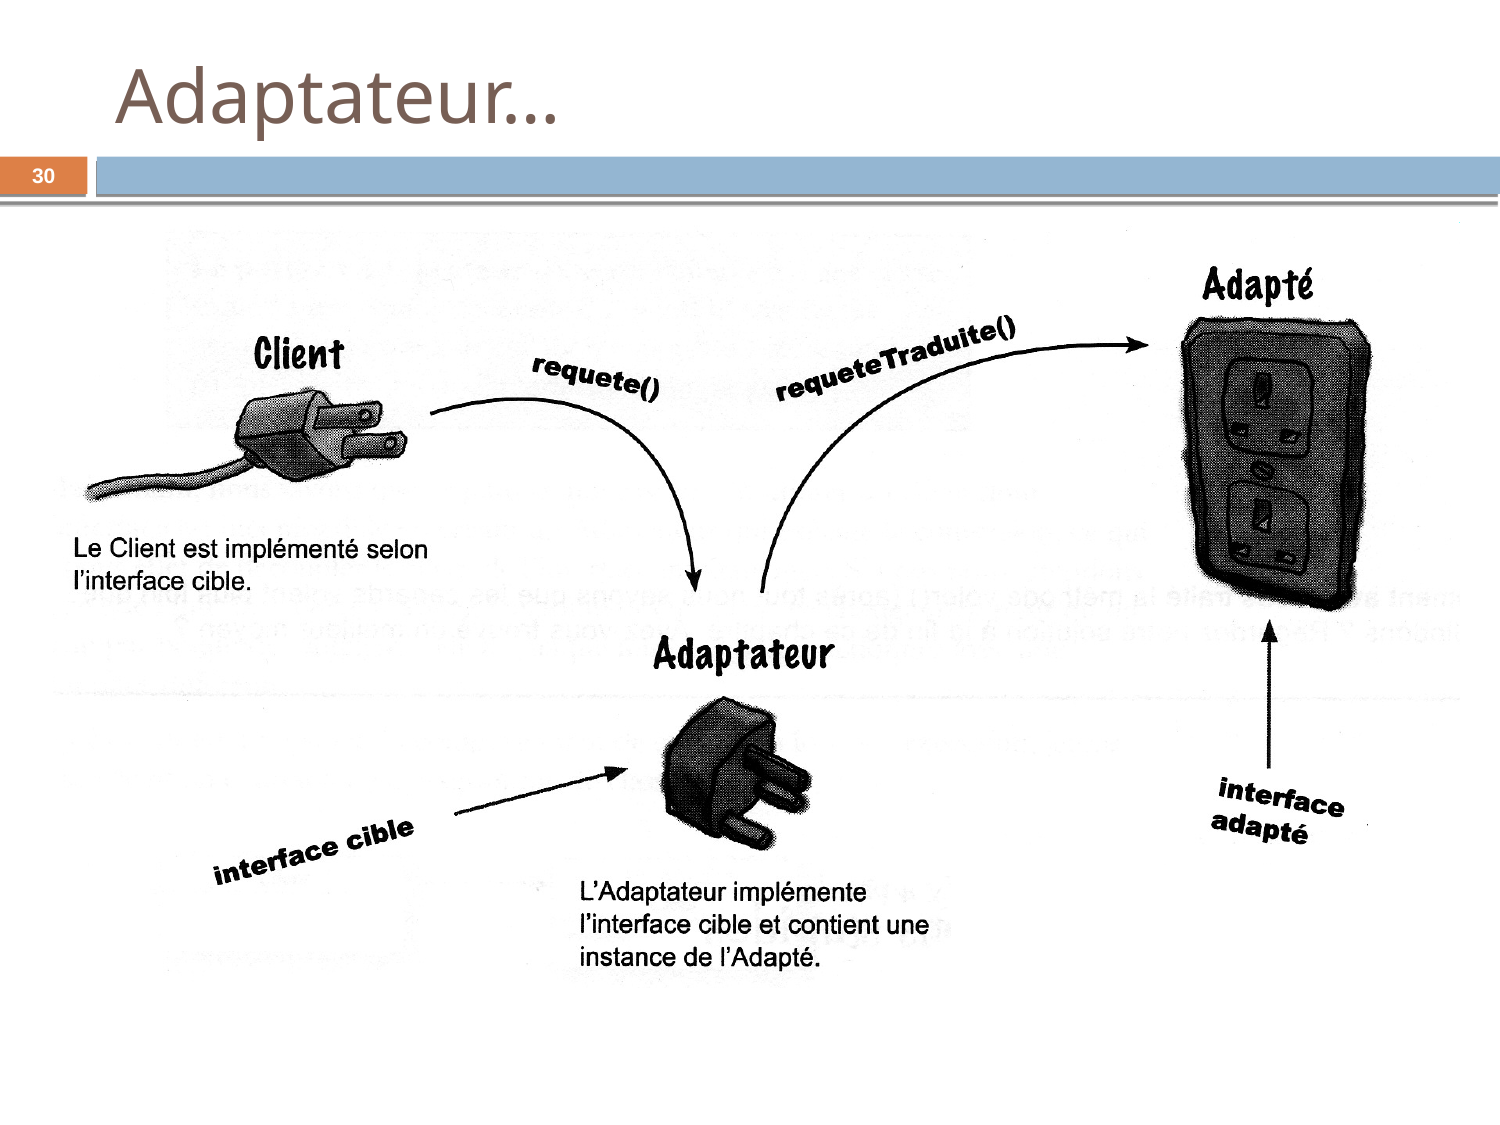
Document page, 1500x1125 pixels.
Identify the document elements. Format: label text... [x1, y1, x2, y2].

title Adaptateur… [100, 37, 1438, 149]
slide_number <numéro> [0, 155, 88, 196]
picture [53, 222, 1460, 988]
